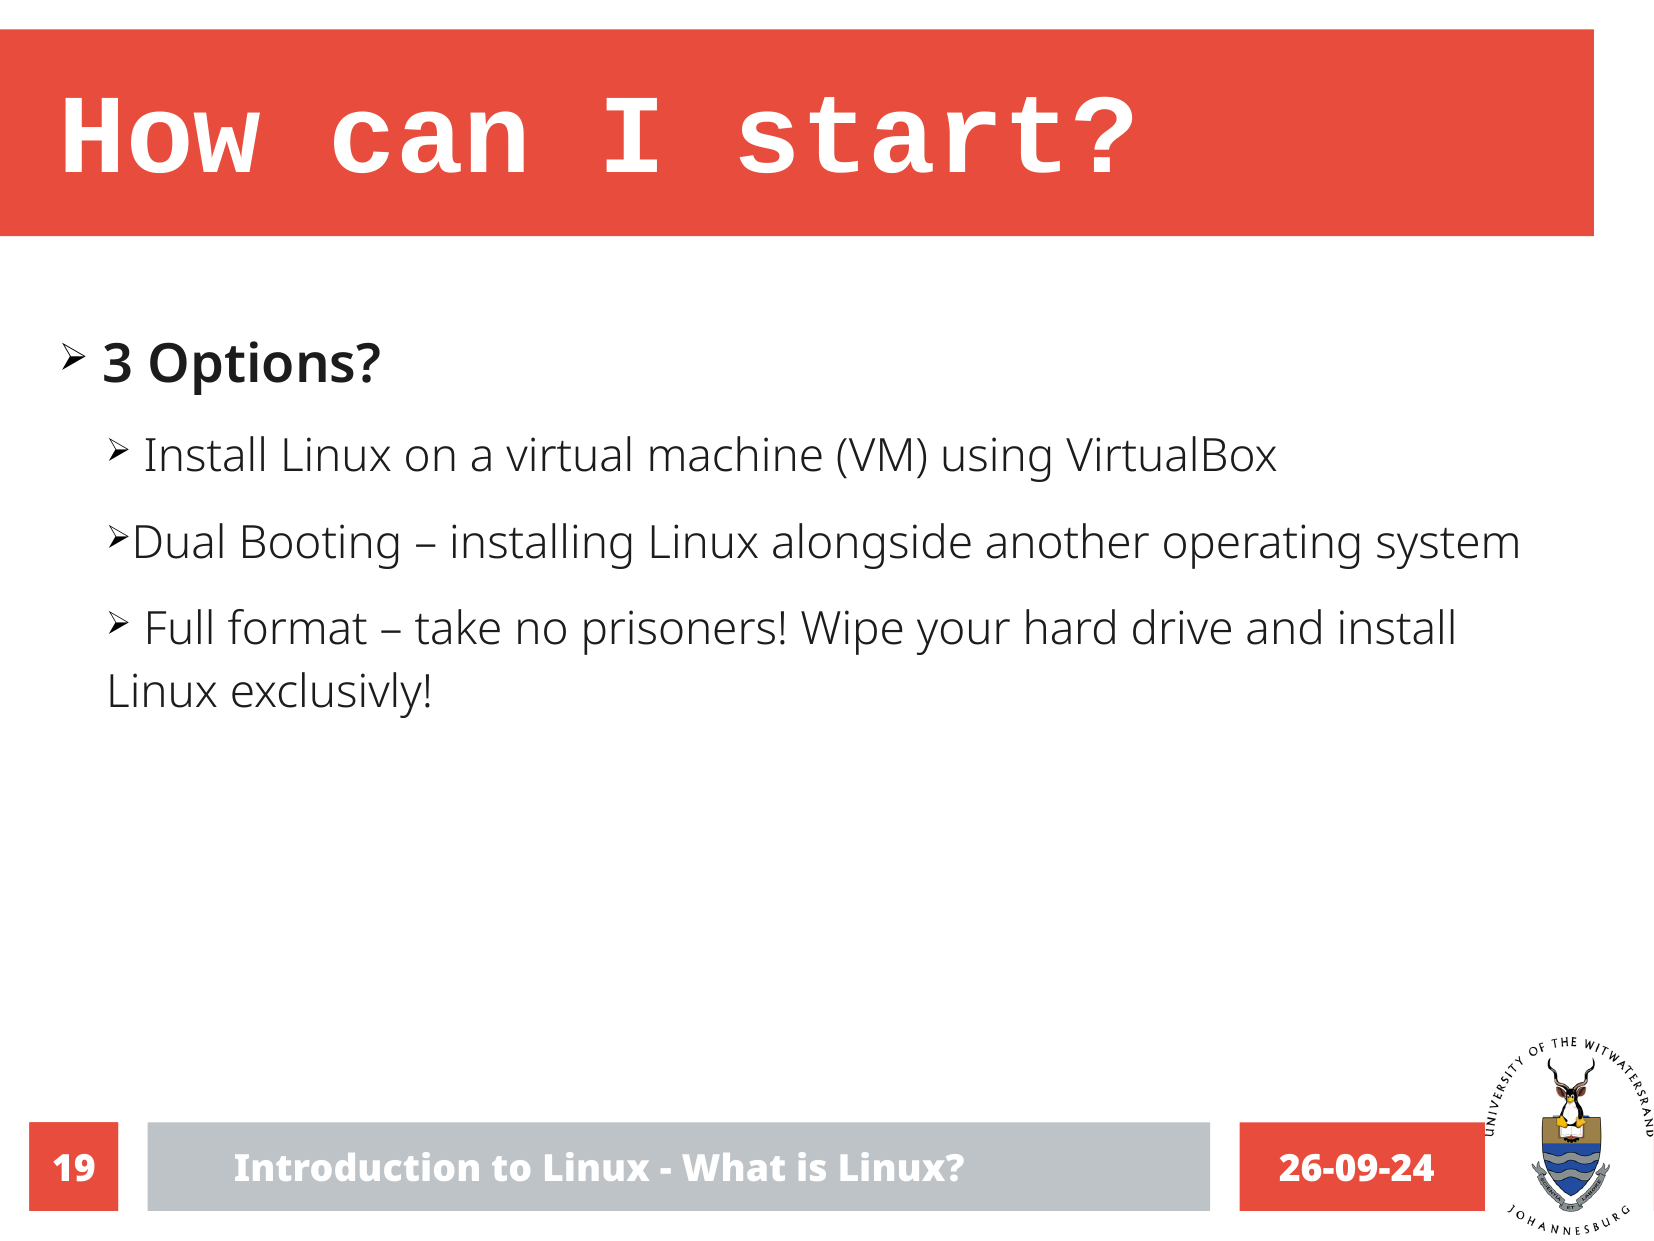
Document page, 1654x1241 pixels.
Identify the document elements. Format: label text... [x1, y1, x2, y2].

picture [1485, 1037, 1654, 1235]
title How can I start? [58, 59, 1594, 207]
list 3 Options? Install Linux on a virtual machine (VM) using VirtualBox Dual Booting – installing Linux alongside another operating system Full format – take no prisoners! Wipe your hard drive and install Linux exclusivly! [58, 324, 1565, 1093]
